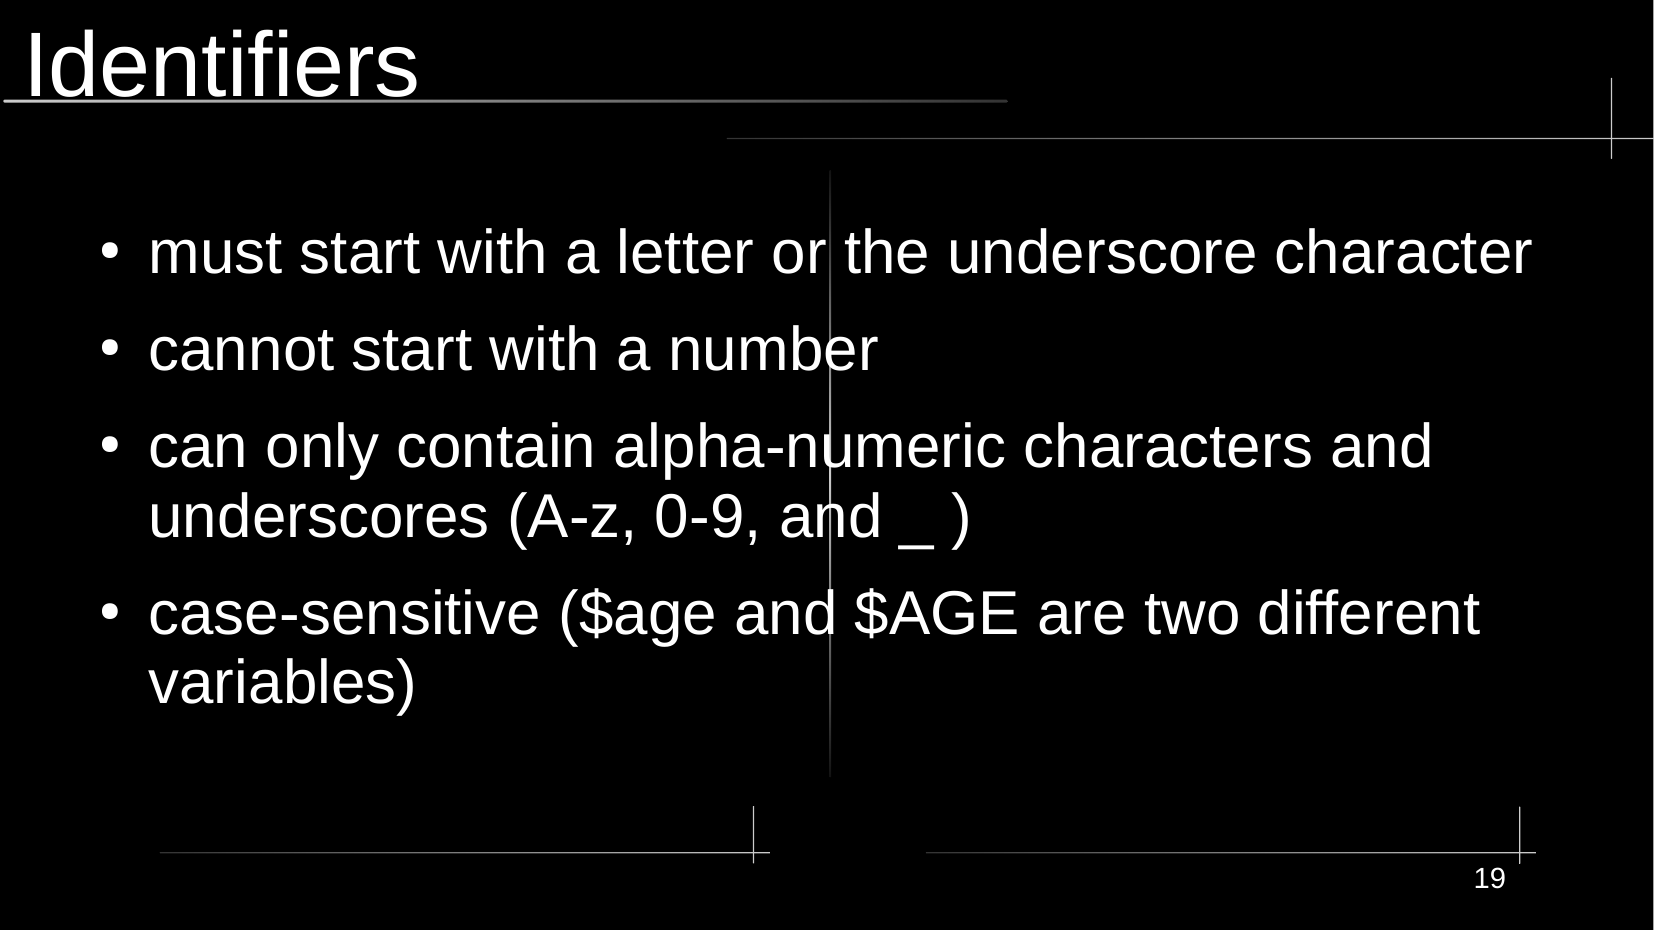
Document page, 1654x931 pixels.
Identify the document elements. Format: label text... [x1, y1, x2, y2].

title Identifiers [23, 11, 1589, 119]
list must start with a letter or the underscore character cannot start with a number can only contain alpha-numeric characters and underscores (A-z, 0-9, and _ ) case-sensitive ($age and $AGE are two different variables) [82, 217, 1571, 758]
